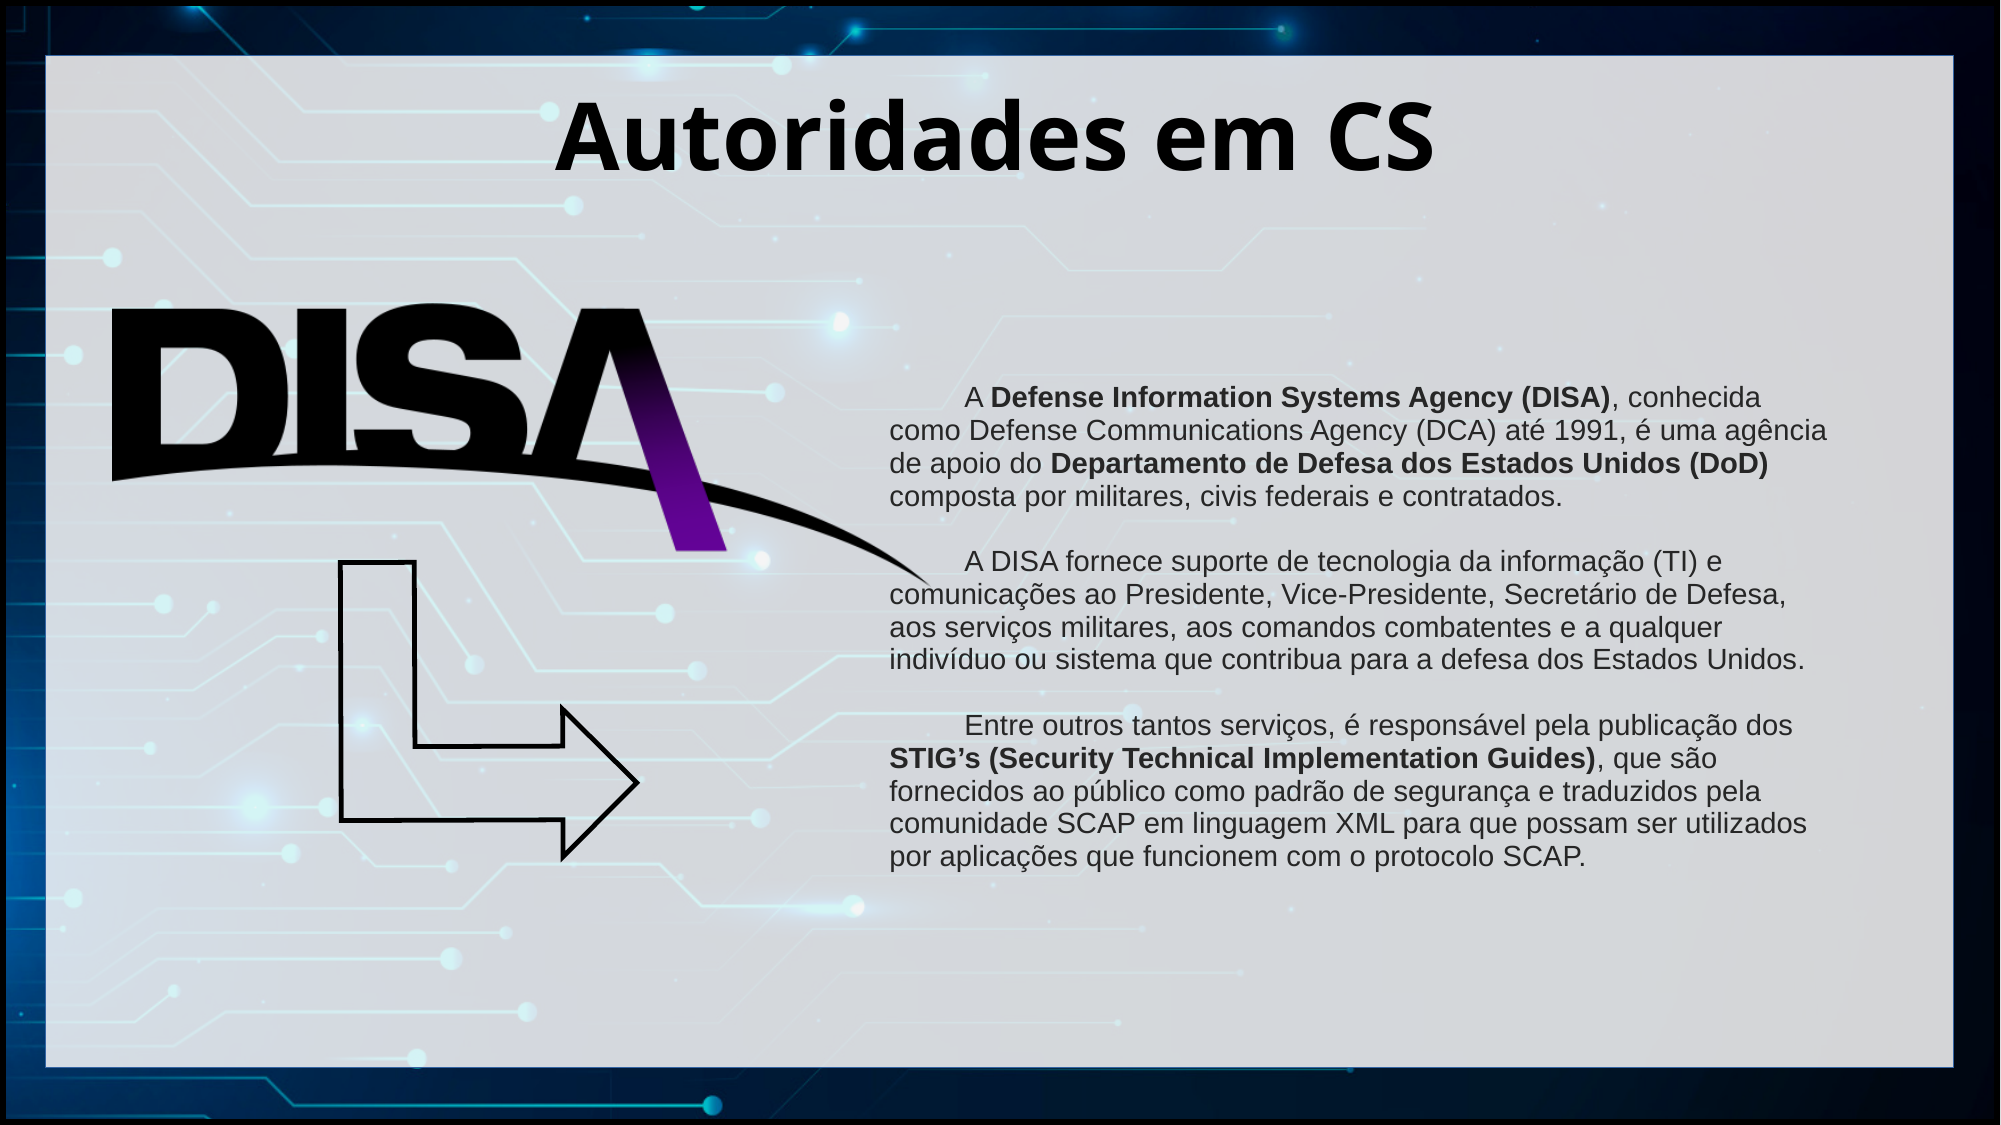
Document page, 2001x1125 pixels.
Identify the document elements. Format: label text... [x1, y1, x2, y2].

list Autoridades em CS [47, 80, 1946, 199]
picture [112, 286, 931, 864]
text_box A Defense Information Systems Agency (DISA), conhecida como Defense Communications Agency (DCA) até 1991, é uma agência de apoio do Departamento de Defesa dos Estados Unidos (DoD) composta por militares, civis federais e contratados. A DISA fornece suporte de tecnologia da informação (TI) e comunicações ao Presidente, Vice-Presidente, Secretário de Defesa, aos serviços militares, aos comandos combatentes e a qualquer indivíduo ou sistema que contribua para a defesa dos Estados Unidos. Entre outros tantos serviços, é responsável pela publicação dos STIG’s (Security Technical Implementation Guides), que são fornecidos ao público como padrão de segurança e traduzidos pela comunidade SCAP em linguagem XML para que possam ser utilizados por aplicações que funcionem com o protocolo SCAP. [874, 373, 1850, 979]
text_box [0, 0, 2000, 1125]
